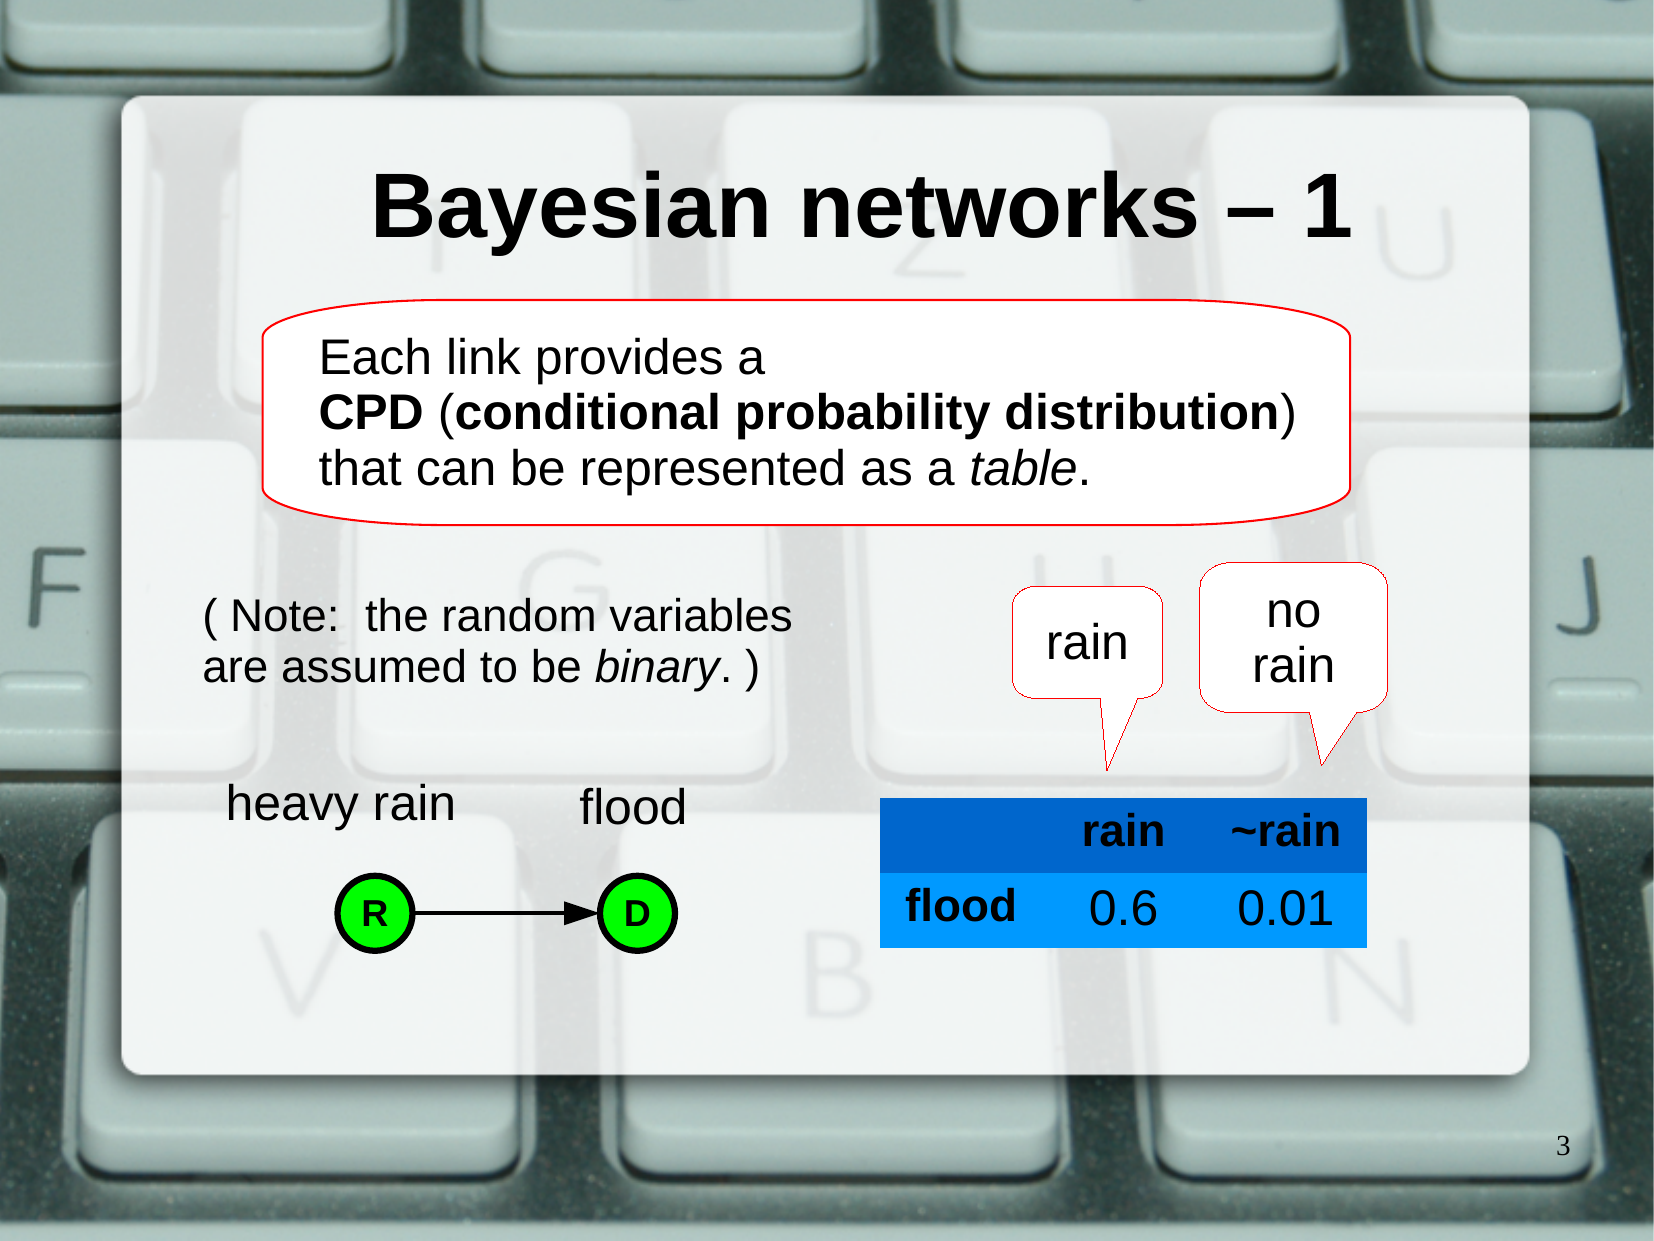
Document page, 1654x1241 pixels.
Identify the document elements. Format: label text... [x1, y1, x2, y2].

title Bayesian networks – 1 [337, 150, 1388, 263]
table_header [880, 798, 1042, 873]
text_box rain [1012, 586, 1163, 771]
table_cell flood [880, 873, 1042, 948]
text_box Each link provides a CPD (conditional probability distribution) that can be represented as a table. [262, 300, 1351, 526]
table_header ~rain [1205, 798, 1367, 873]
text_box ( Note: the random variables are assumed to be binary. ) [187, 582, 863, 699]
table_cell 0.6 [1042, 873, 1205, 948]
table_header rain [1042, 798, 1205, 873]
text_box no rain [1199, 562, 1388, 766]
text_box R [337, 875, 413, 951]
text_box flood [564, 772, 715, 843]
text_box heavy rain [210, 767, 488, 839]
table_cell 0.01 [1205, 873, 1367, 948]
text_box D [600, 875, 676, 951]
picture [0, 0, 1654, 1241]
